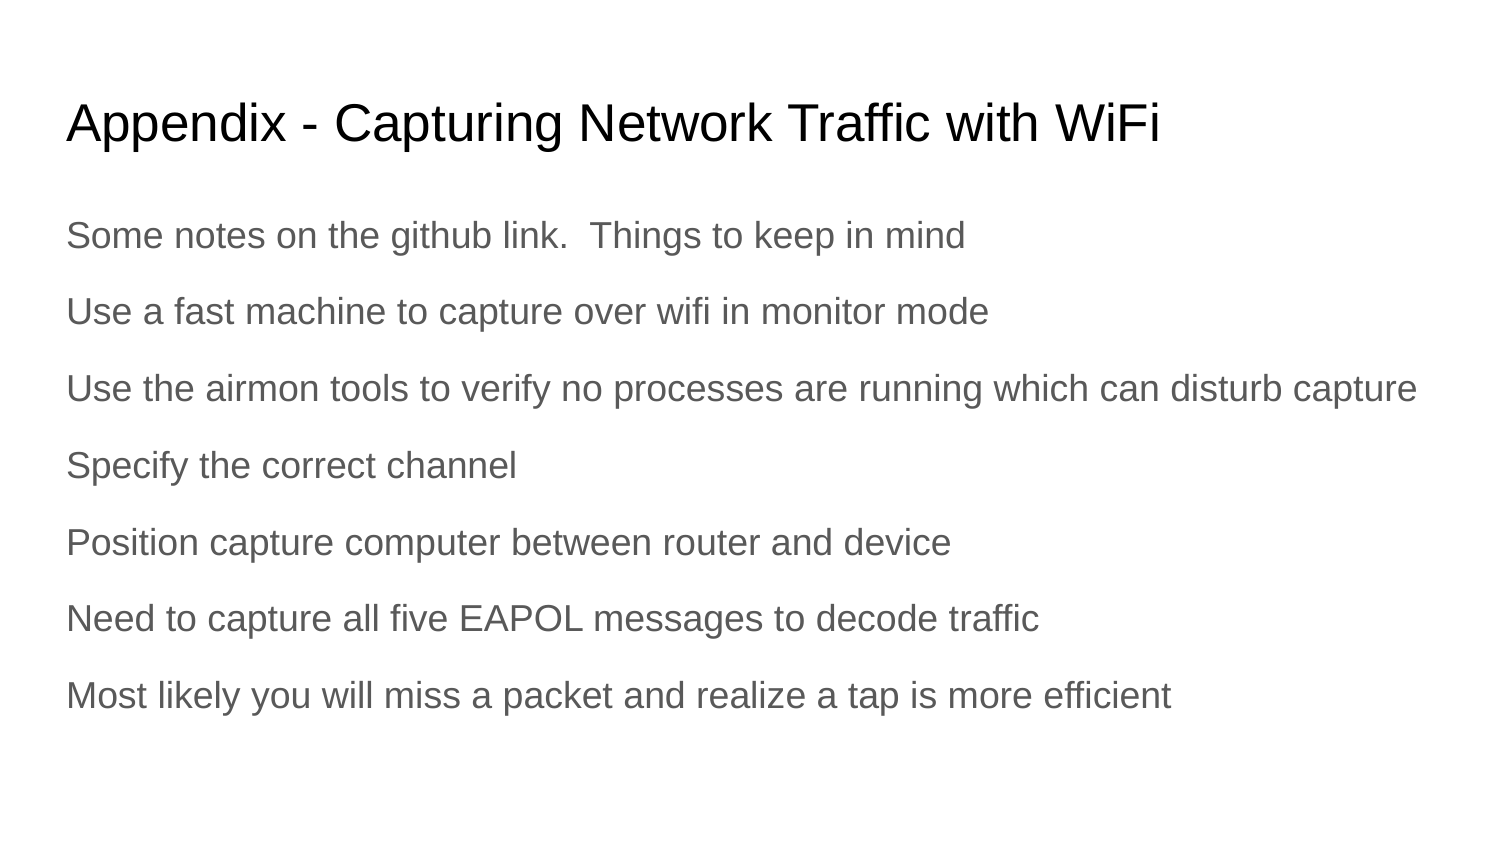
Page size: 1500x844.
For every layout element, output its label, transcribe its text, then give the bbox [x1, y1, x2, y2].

title Appendix - Capturing Network Traffic with WiFi [51, 72, 1449, 167]
list Some notes on the github link. Things to keep in mind Use a fast machine to capture over wifi in monitor mode Use the airmon tools to verify no processes are running which can disturb capture Specify the correct channel Position capture computer between router and device Need to capture all five EAPOL messages to decode traffic Most likely you will miss a packet and realize a tap is more efficient [51, 189, 1449, 750]
